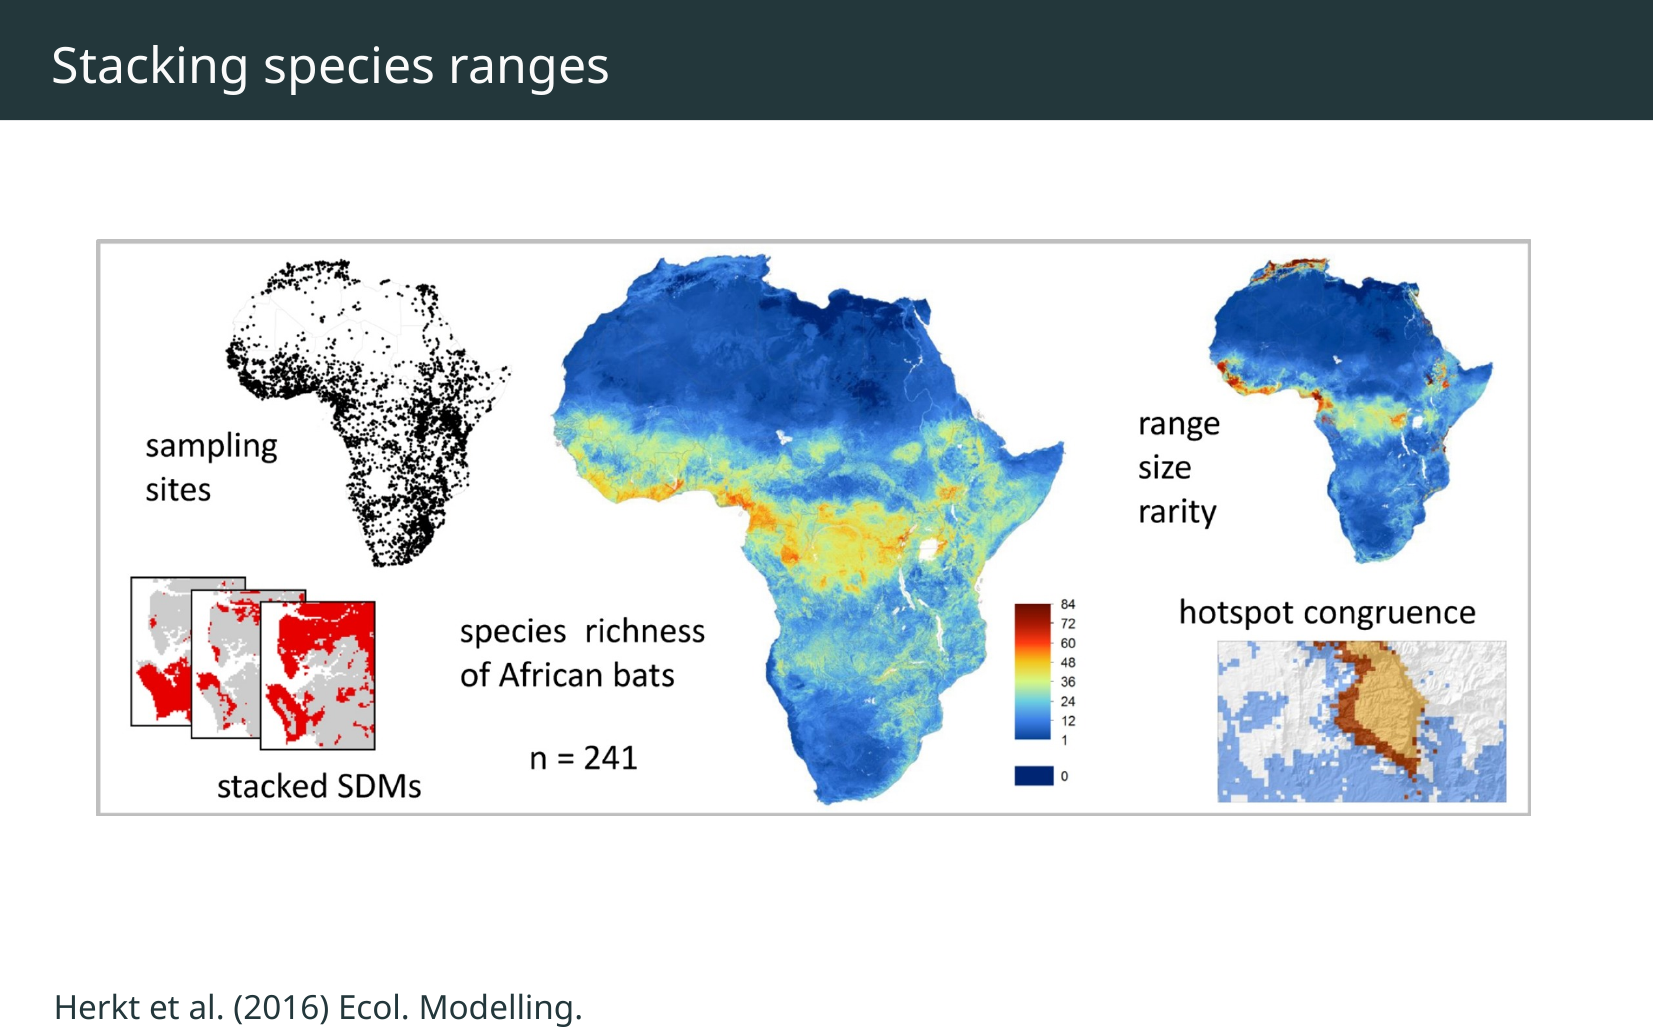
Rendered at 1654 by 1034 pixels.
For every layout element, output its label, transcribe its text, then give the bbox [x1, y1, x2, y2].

text_box Herkt et al. (2016) Ecol. Modelling. [38, 976, 729, 1034]
picture [96, 239, 1531, 817]
text_box Stacking species ranges [51, 30, 1327, 91]
text_box [0, 0, 1653, 121]
